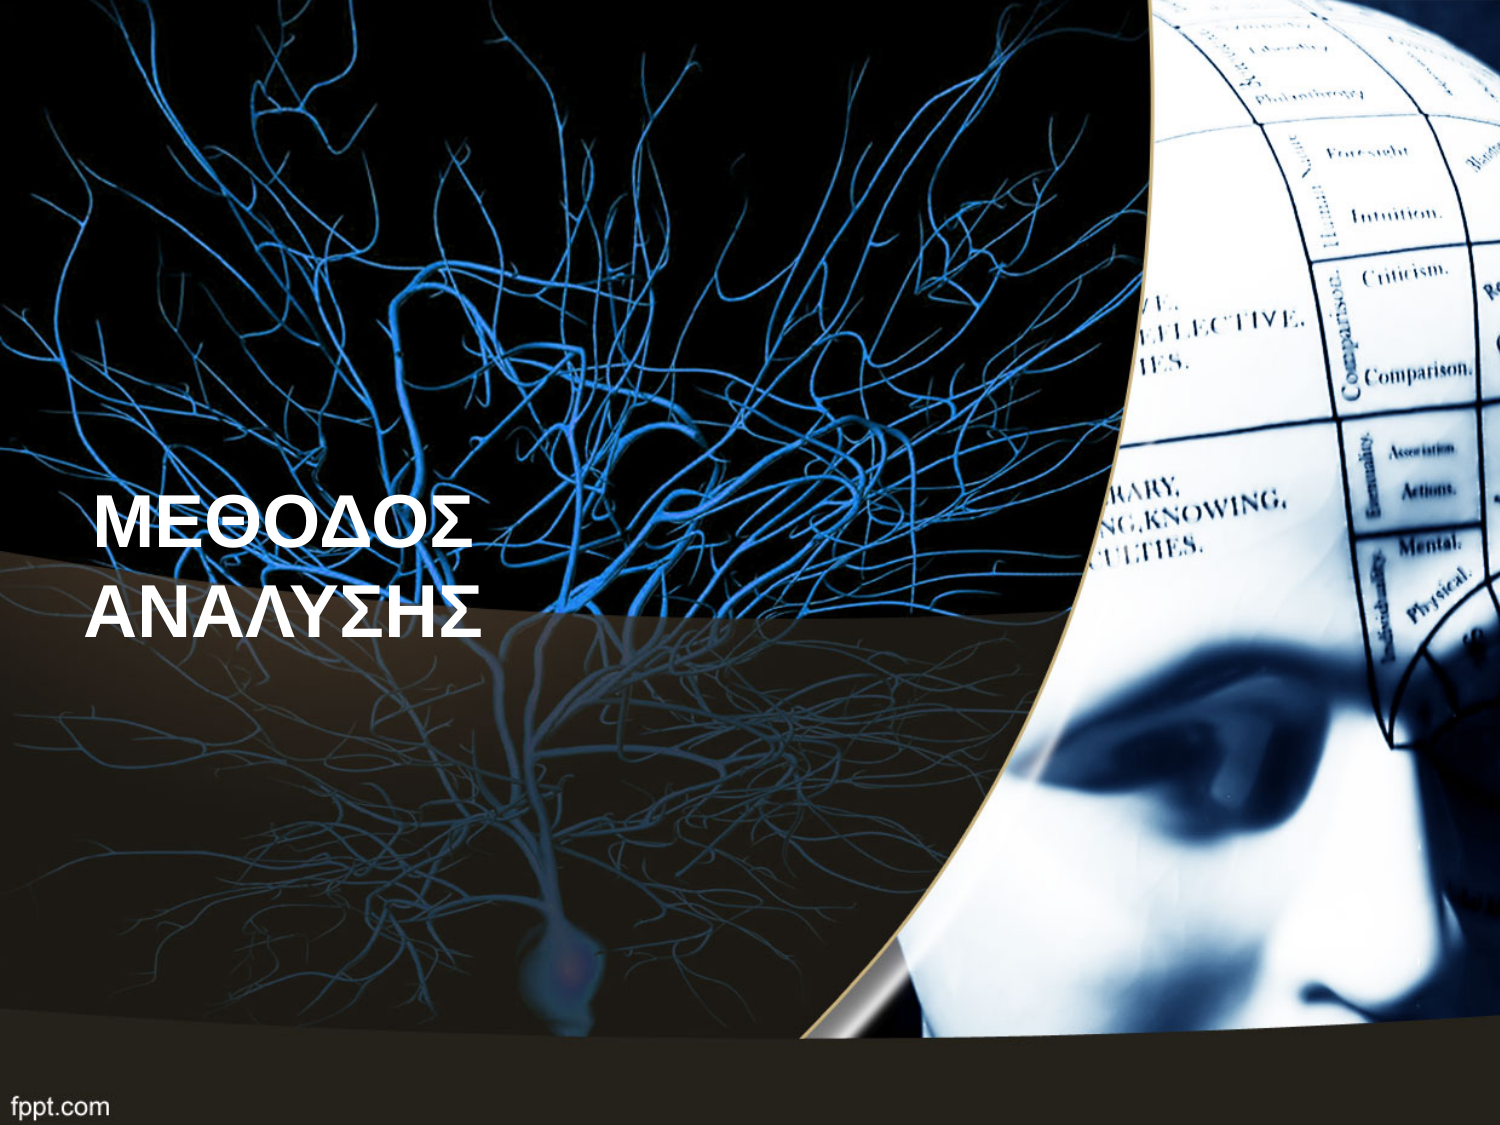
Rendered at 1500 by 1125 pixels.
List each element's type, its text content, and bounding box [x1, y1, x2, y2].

picture [0, 0, 1500, 1125]
title ΜΕΘΟΔΟΣ ΑΝΑΛΥΣΗΣ [5, 442, 561, 683]
